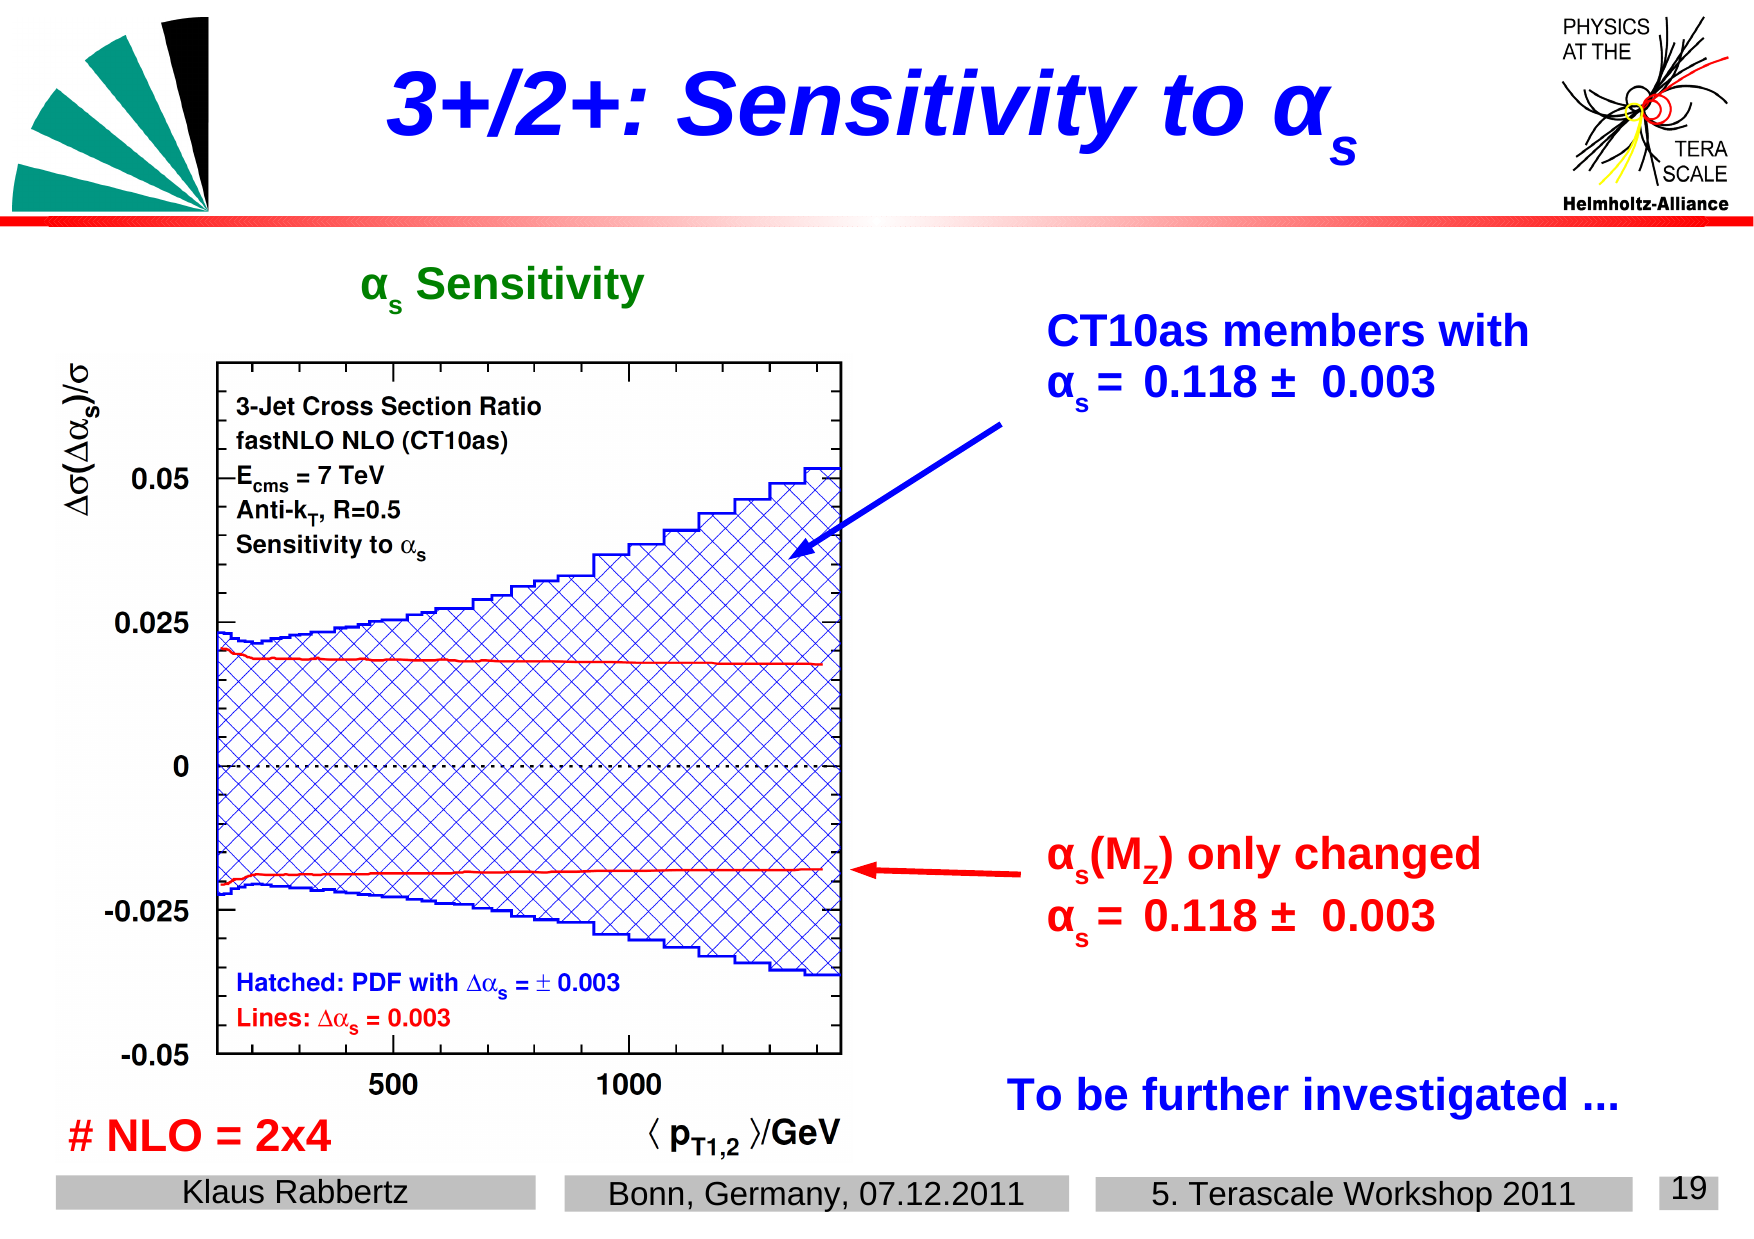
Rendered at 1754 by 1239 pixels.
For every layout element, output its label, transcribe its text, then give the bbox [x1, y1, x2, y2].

text_box αs Sensitivity [348, 252, 657, 328]
title 3+/2+: Sensitivity to αs [220, 22, 1525, 207]
picture [55, 353, 853, 1163]
picture [12, 17, 209, 214]
picture [1546, 9, 1744, 223]
text_box CT10as members with αs = 0.118 ± 0.003 [1034, 298, 1543, 427]
text_box αs(MZ) only changed αs = 0.118 ± 0.003 [1034, 822, 1494, 961]
text_box To be further investigated ... [995, 1063, 1633, 1128]
text_box # NLO = 2x4 [56, 1104, 344, 1169]
